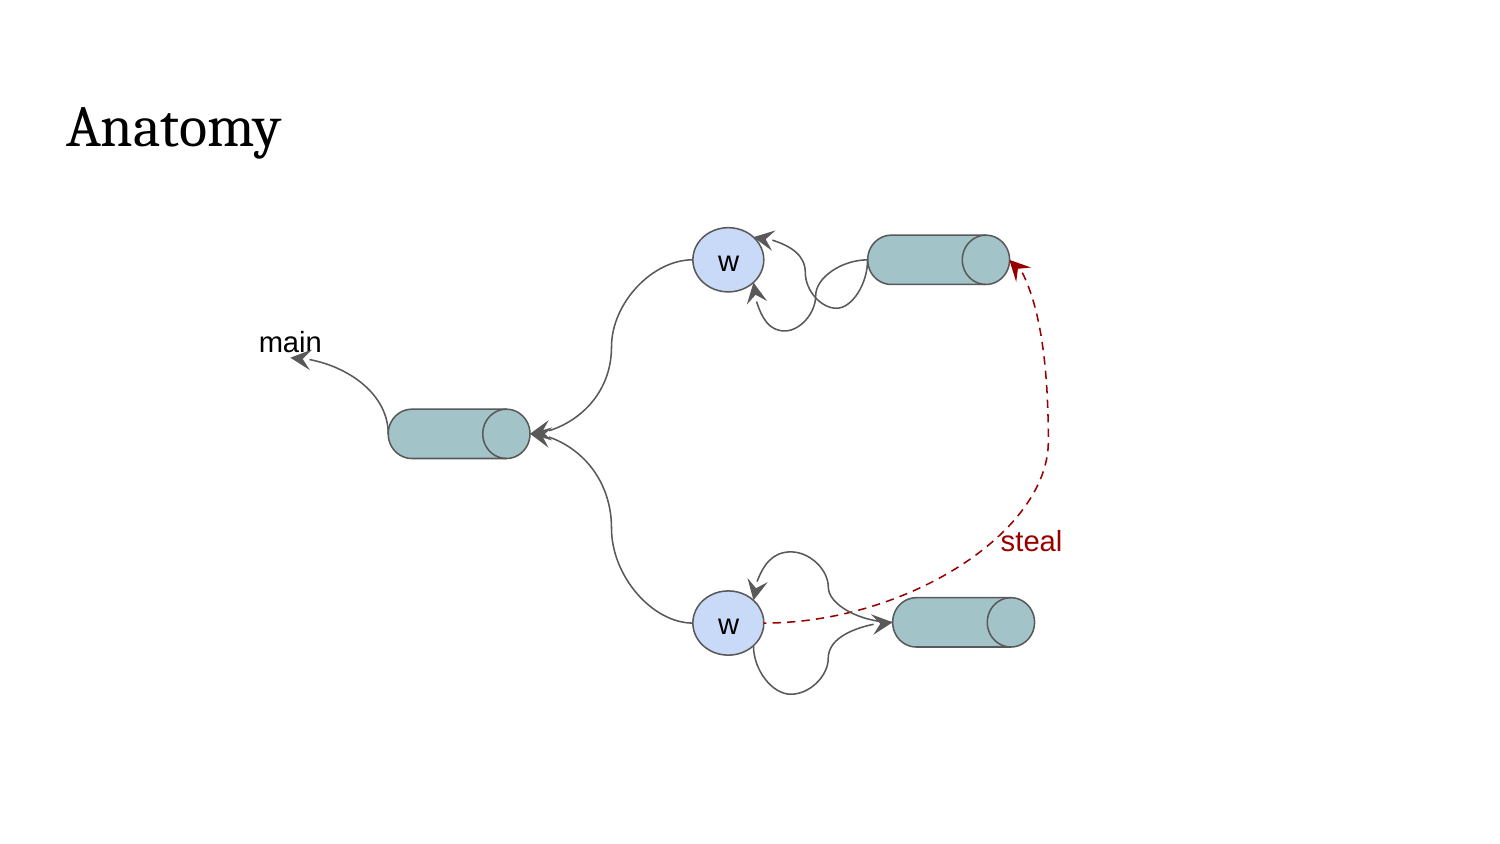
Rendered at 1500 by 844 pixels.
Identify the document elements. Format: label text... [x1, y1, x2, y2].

text_box [892, 597, 1035, 648]
text_box main [219, 308, 362, 358]
text_box [388, 409, 530, 459]
text_box w [692, 590, 764, 656]
title Anatomy [51, 72, 1449, 167]
text_box steal [985, 506, 1500, 608]
text_box w [692, 227, 764, 292]
text_box [867, 235, 1010, 285]
